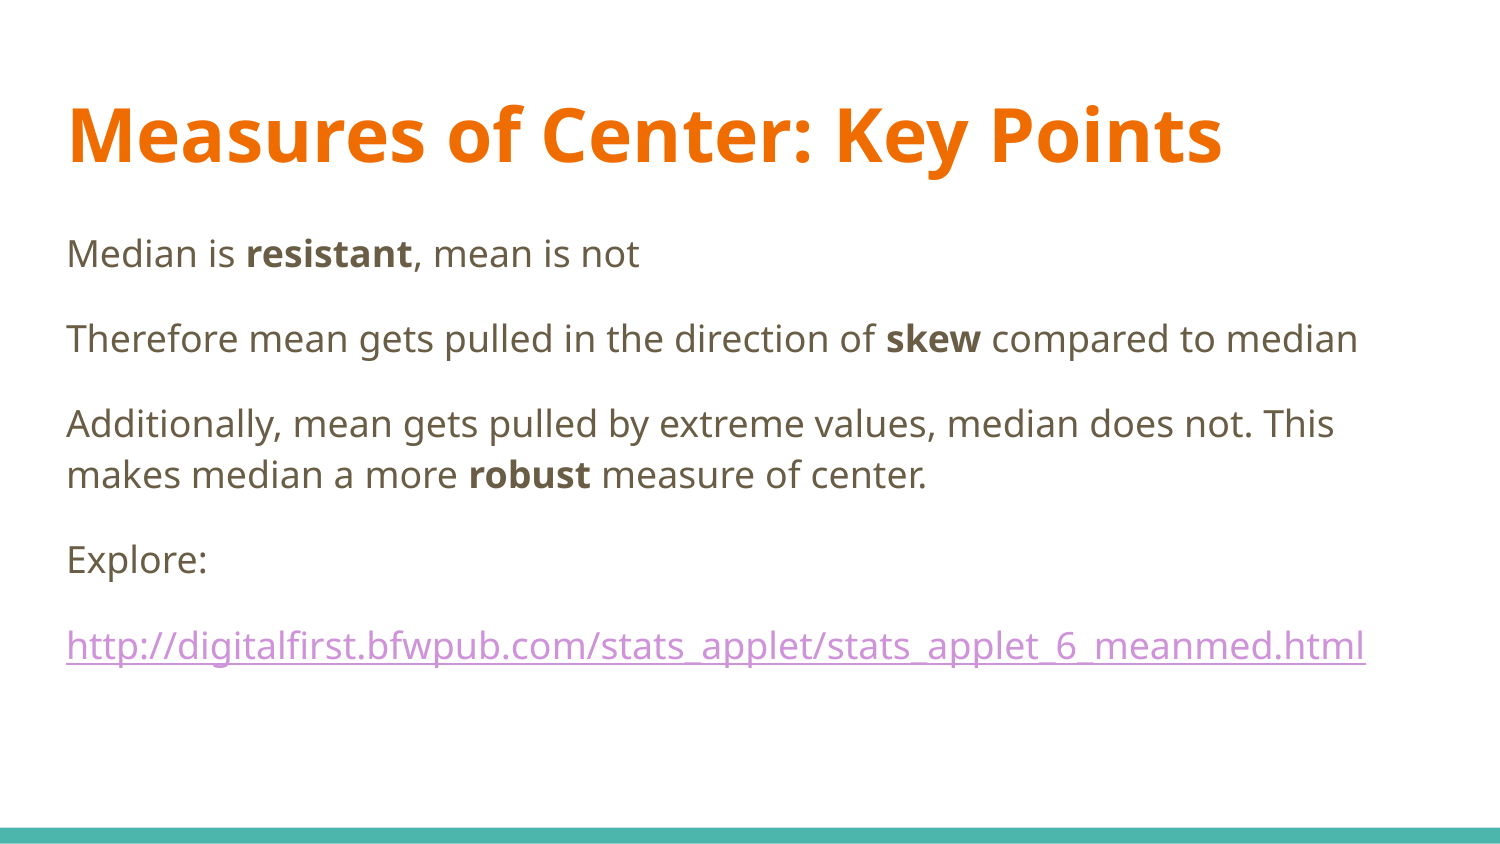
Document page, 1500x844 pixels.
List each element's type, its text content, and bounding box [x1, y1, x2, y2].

title Measures of Center: Key Points [51, 72, 1449, 189]
list Median is resistant, mean is not Therefore mean gets pulled in the direction of skew compared to median Additionally, mean gets pulled by extreme values, median does not. This makes median a more robust measure of center. Explore: http://digitalfirst.bfwpub.com/stats_applet/stats_applet_6_meanmed.html [51, 207, 1449, 750]
